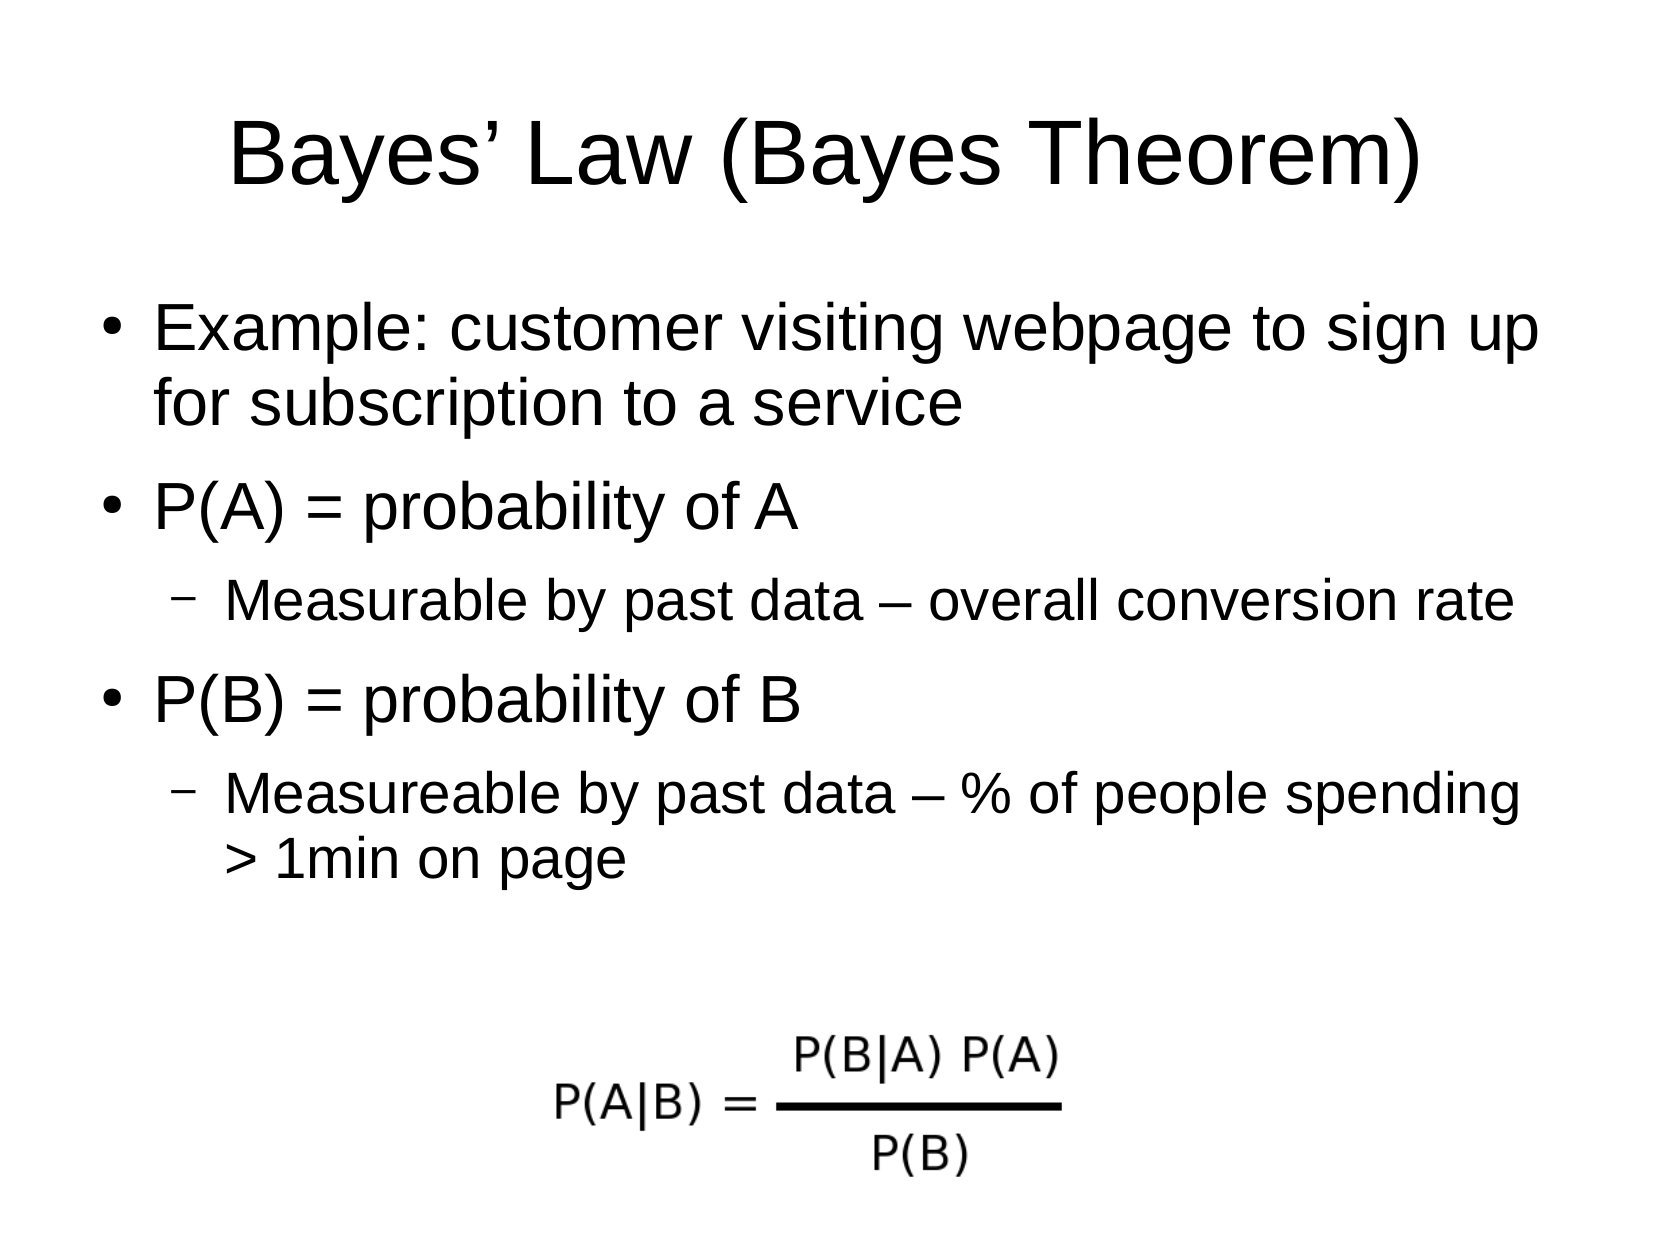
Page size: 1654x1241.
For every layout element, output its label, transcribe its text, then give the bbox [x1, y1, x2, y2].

list Example: customer visiting webpage to sign up for subscription to a service P(A) = probability of A Measurable by past data – overall conversion rate P(B) = probability of B Measureable by past data – % of people spending > 1min on page [82, 290, 1571, 1010]
picture [540, 1001, 1081, 1199]
title Bayes’ Law (Bayes Theorem) [82, 49, 1571, 257]
